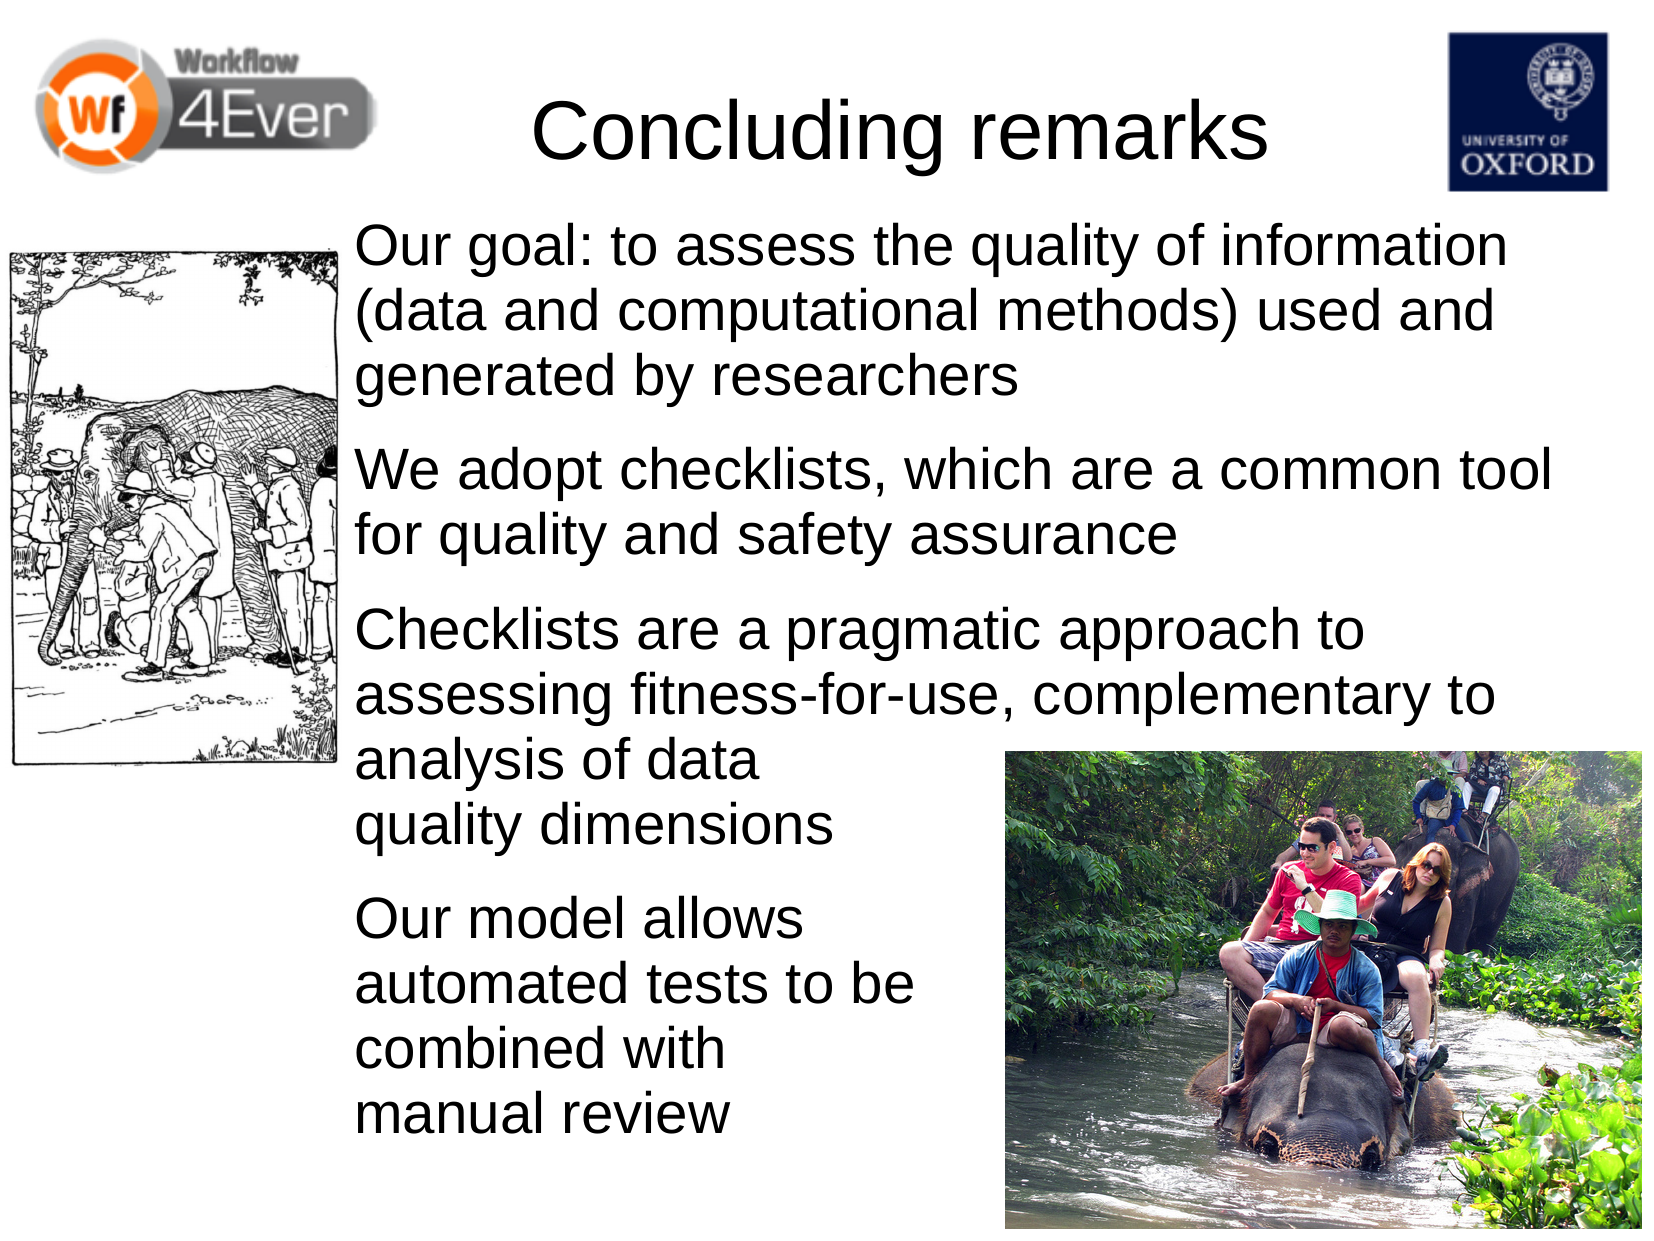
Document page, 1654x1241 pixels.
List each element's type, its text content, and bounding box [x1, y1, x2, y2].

list Our goal: to assess the quality of information (data and computational methods) used and generated by researchers We adopt checklists, which are a common tool for quality and safety assurance Checklists are a pragmatic approach to assessing fitness-for-use, complementary to analysis of data quality dimensions Our model allows automated tests to be combined with manual review [354, 212, 1625, 1158]
picture [1005, 751, 1642, 1229]
picture [1446, 29, 1612, 194]
picture [5, 248, 342, 768]
picture [29, 33, 354, 181]
title Concluding remarks [354, 31, 1447, 212]
